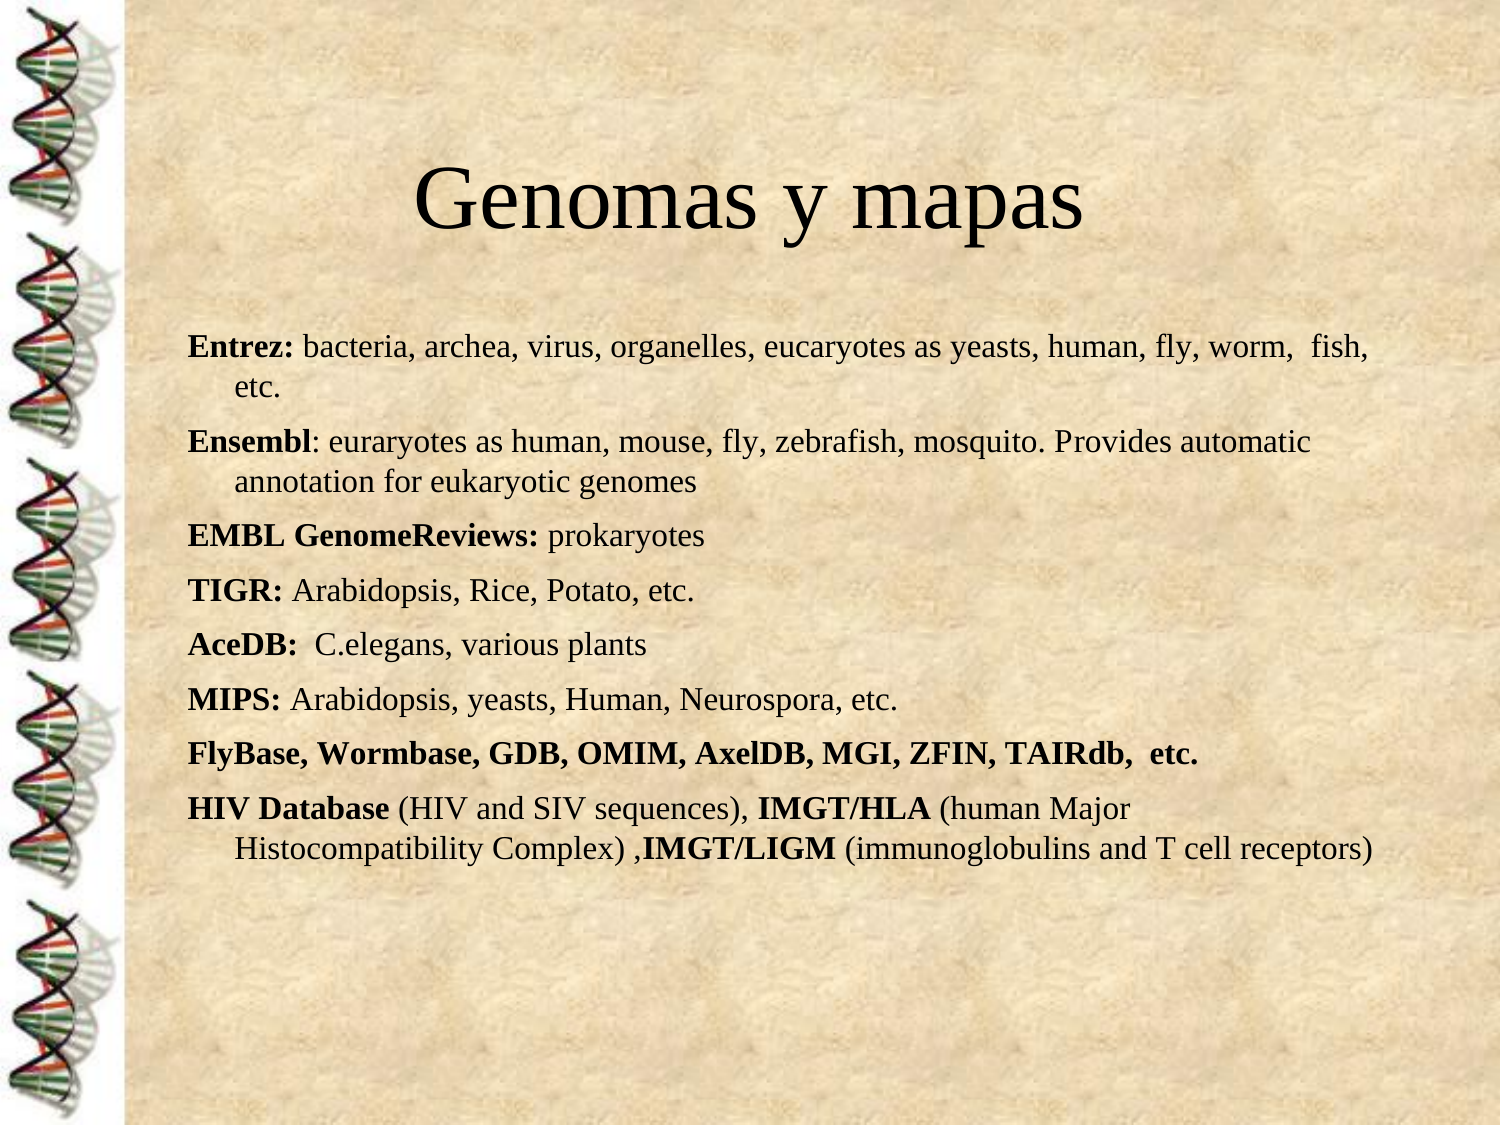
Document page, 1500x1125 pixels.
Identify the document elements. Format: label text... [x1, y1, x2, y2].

title Genomas y mapas [112, 80, 1388, 308]
picture [0, 0, 1500, 1125]
list Entrez: bacteria, archea, virus, organelles, eucaryotes as yeasts, human, fly, worm, fish, etc. Ensembl: euraryotes as human, mouse, fly, zebrafish, mosquito. Provides automatic annotation for eukaryotic genomes EMBL GenomeReviews: prokaryotes TIGR: Arabidopsis, Rice, Potato, etc. AceDB: C.elegans, various plants MIPS: Arabidopsis, yeasts, Human, Neurospora, etc. FlyBase, Wormbase, GDB, OMIM, AxelDB, MGI, ZFIN, TAIRdb, etc. HIV Database (HIV and SIV sequences), IMGT/HLA (human Major Histocompatibility Complex) ,IMGT/LIGM (immunoglobulins and T cell receptors) [112, 324, 1388, 1012]
